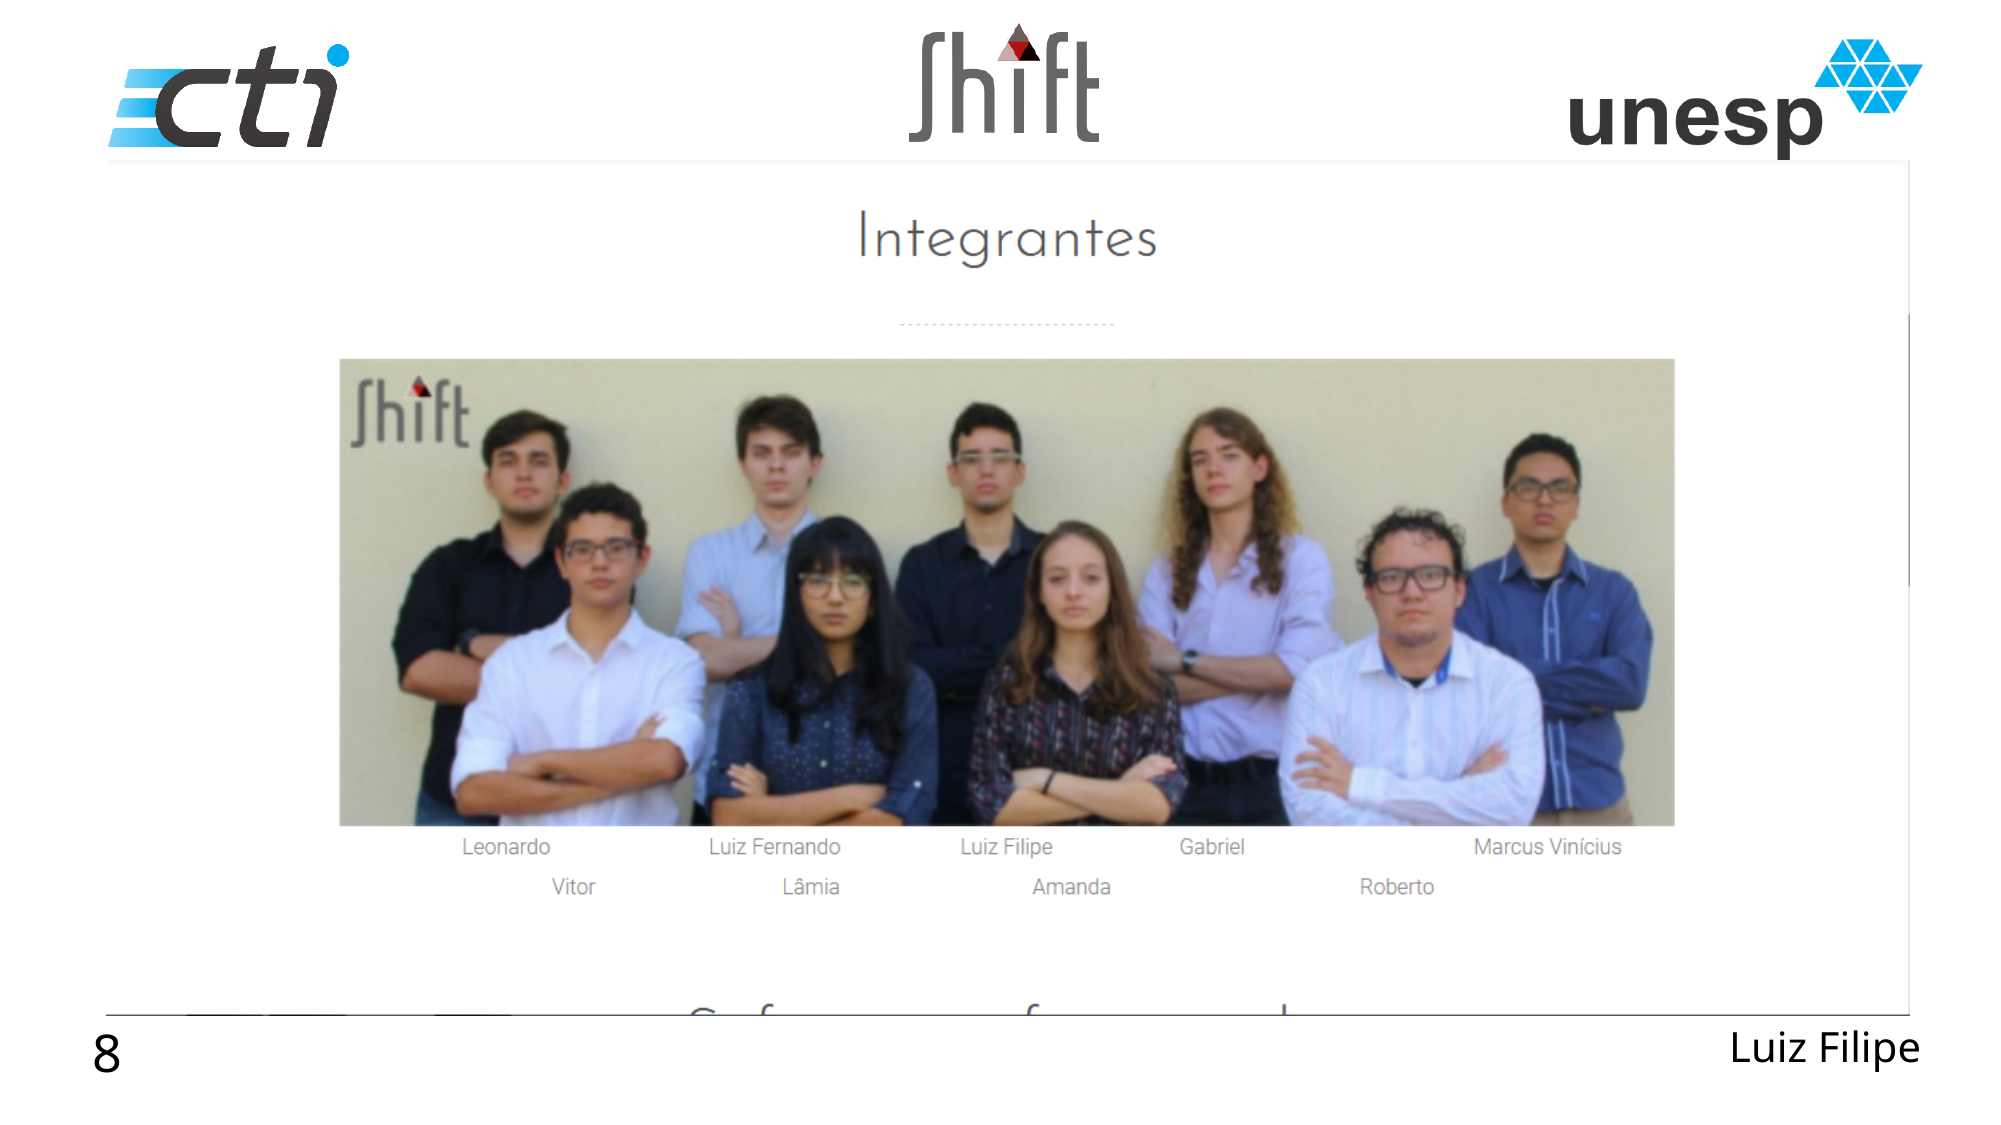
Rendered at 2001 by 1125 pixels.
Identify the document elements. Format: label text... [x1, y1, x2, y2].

picture [909, 20, 1099, 142]
text_box Luiz Filipe [1714, 1012, 1936, 1078]
picture [106, 39, 1923, 1016]
picture [108, 44, 349, 148]
text_box 8 [77, 1012, 136, 1091]
